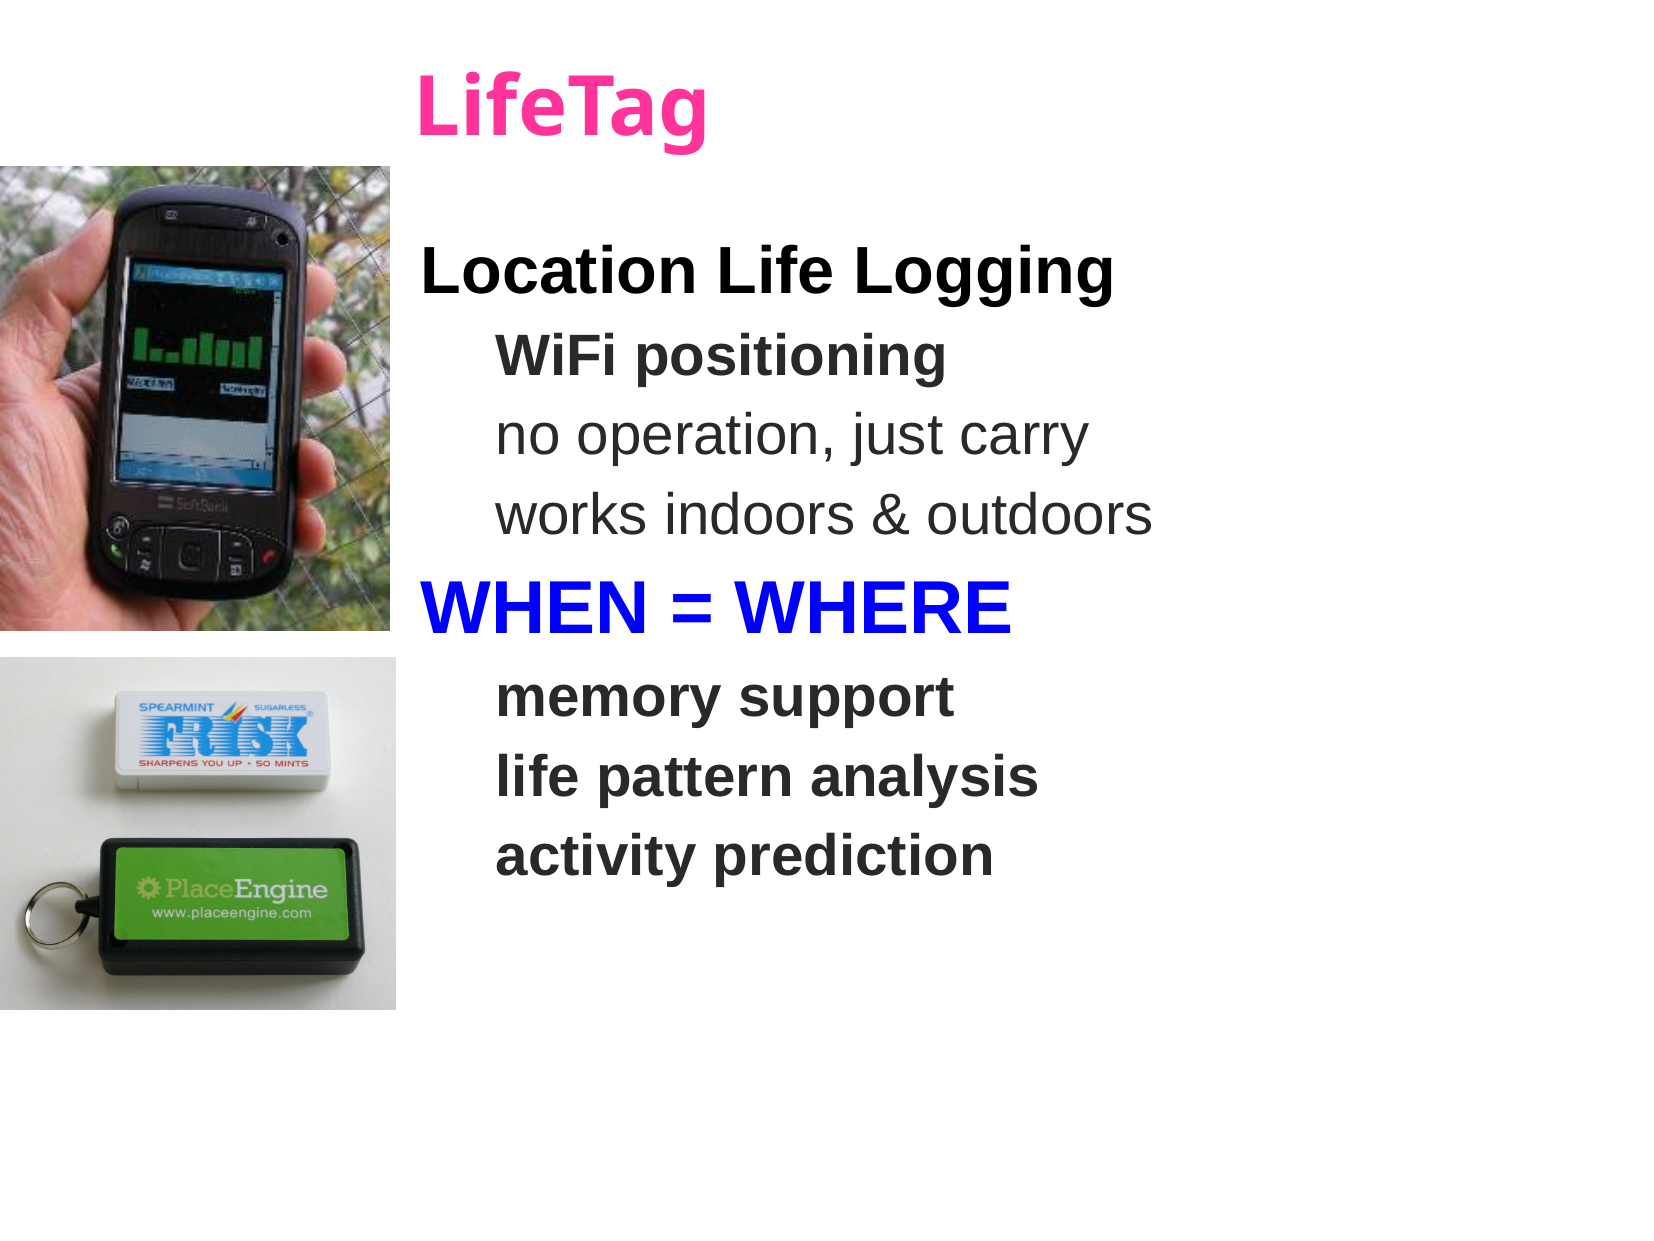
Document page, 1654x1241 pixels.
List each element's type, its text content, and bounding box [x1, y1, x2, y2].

text_box Location Life Logging WiFi positioning no operation, just carry works indoors & outdoors WHEN = WHERE memory support life pattern analysis activity prediction [420, 225, 1654, 1066]
text_box LifeTag [413, 0, 1654, 207]
picture [0, 657, 396, 1010]
picture [0, 166, 390, 631]
